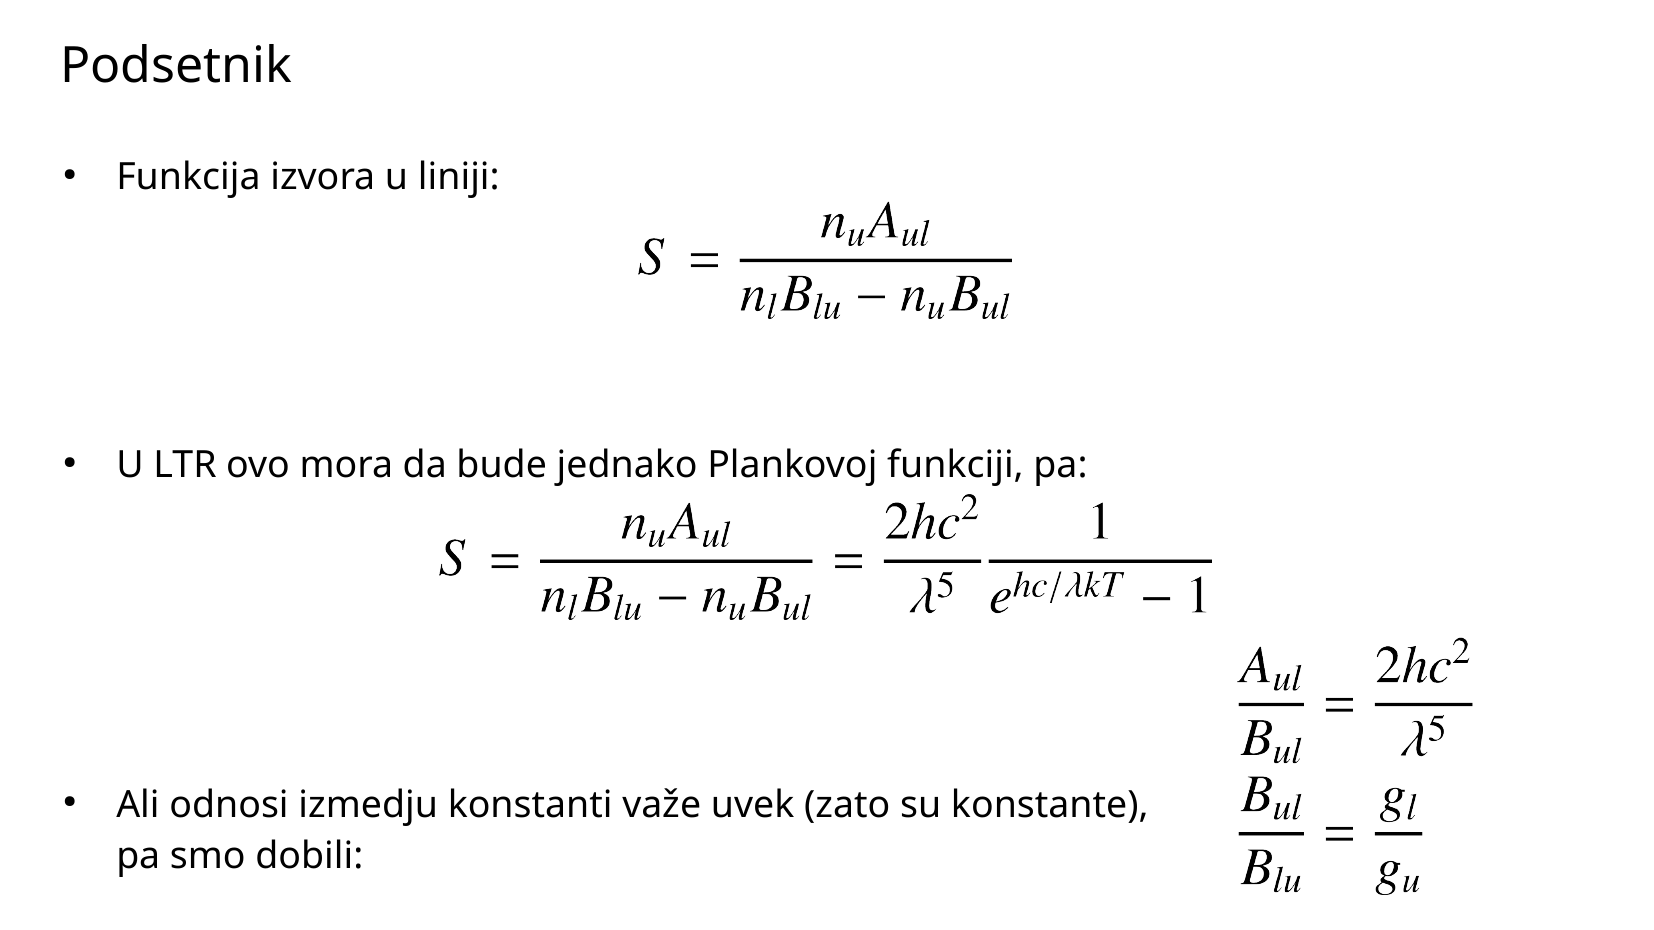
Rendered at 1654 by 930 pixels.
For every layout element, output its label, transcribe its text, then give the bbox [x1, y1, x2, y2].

list Funkcija izvora u liniji: U LTR ovo mora da bude jednako Plankovoj funkciji, pa: Ali odnosi izmedju konstanti važe uvek (zato su konstante), pa smo dobili: [45, 149, 1635, 880]
picture [638, 201, 1015, 319]
picture [439, 492, 1213, 620]
picture [1237, 637, 1475, 895]
title Podsetnik [59, 13, 1648, 113]
